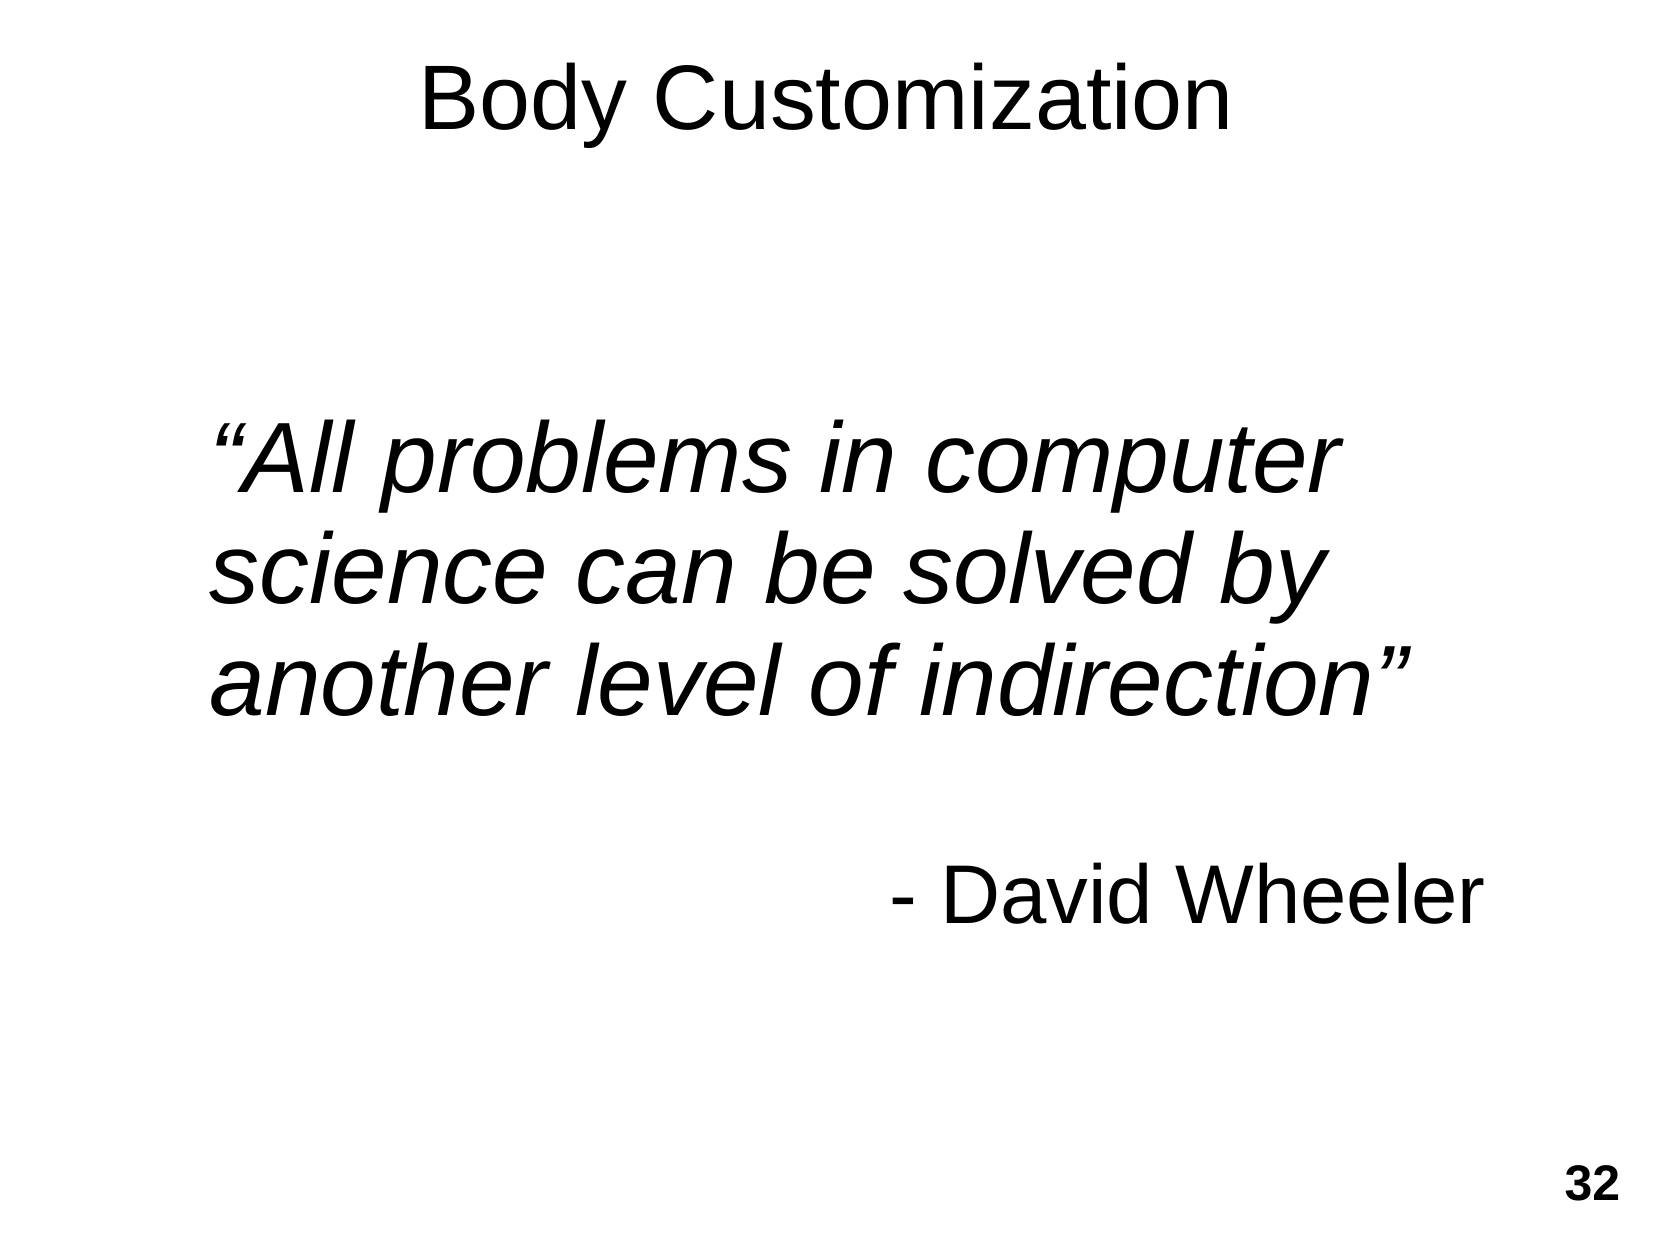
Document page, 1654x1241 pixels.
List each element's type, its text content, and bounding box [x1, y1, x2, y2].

text_box “All problems in computer science can be solved by another level of indirection” - David Wheeler [194, 394, 1501, 1159]
title Body Customization [82, 15, 1571, 181]
